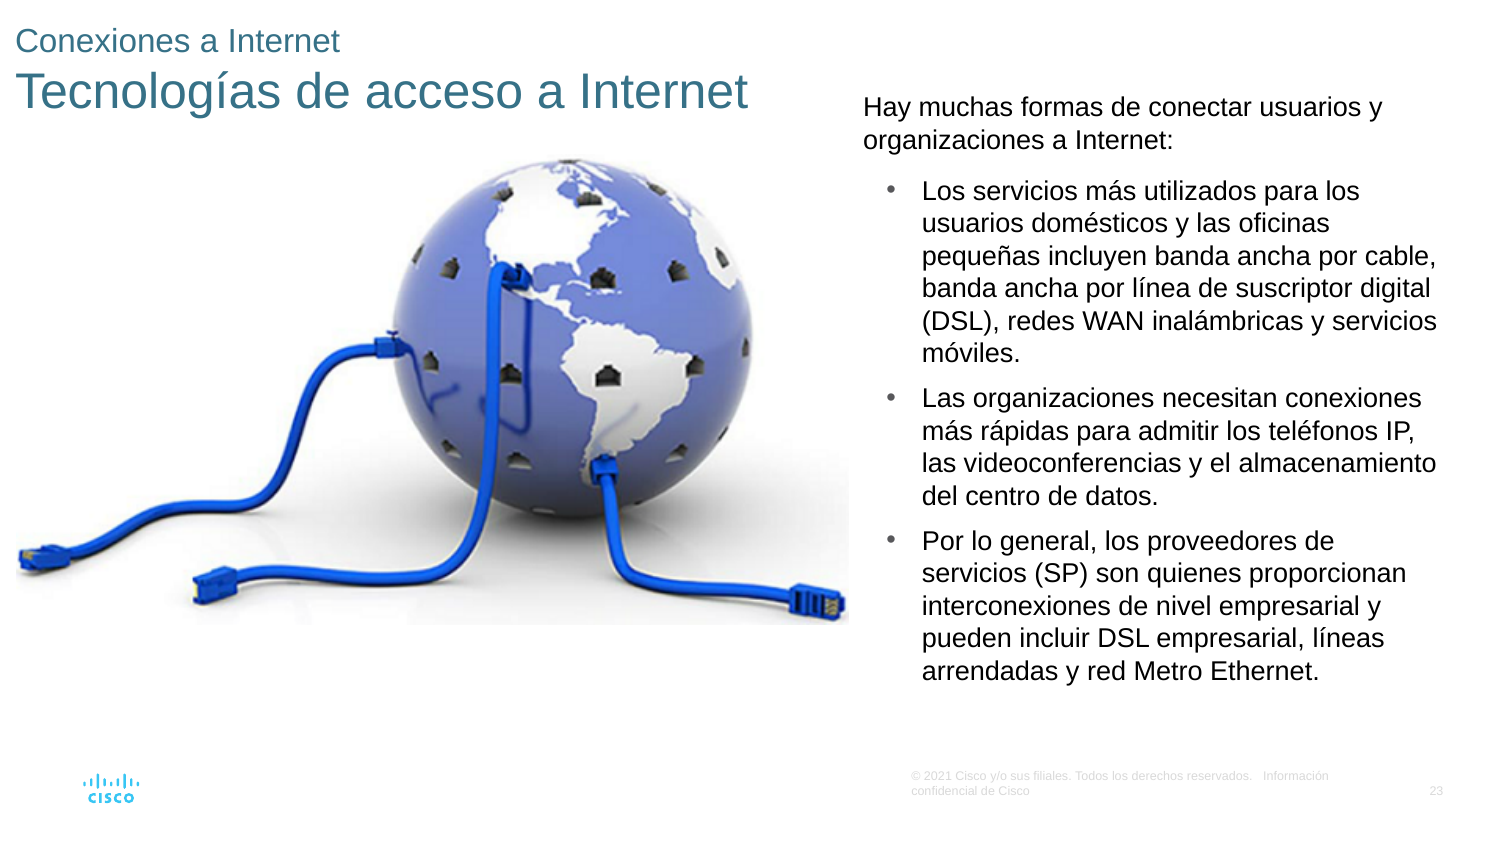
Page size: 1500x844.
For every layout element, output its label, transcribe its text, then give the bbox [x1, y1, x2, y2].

list Hay muchas formas de conectar usuarios y organizaciones a Internet: Los servicios más utilizados para los usuarios domésticos y las oficinas pequeñas incluyen banda ancha por cable, banda ancha por línea de suscriptor digital (DSL), redes WAN inalámbricas y servicios móviles. Las organizaciones necesitan conexiones más rápidas para admitir los teléfonos IP, las videoconferencias y el almacenamiento del centro de datos. Por lo general, los proveedores de servicios (SP) son quienes proporcionan interconexiones de nivel empresarial y pueden incluir DSL empresarial, líneas arrendadas y red Metro Ethernet. [848, 82, 1476, 782]
picture [16, 154, 849, 626]
title Conexiones a Internet Tecnologías de acceso a Internet [0, 6, 1500, 131]
